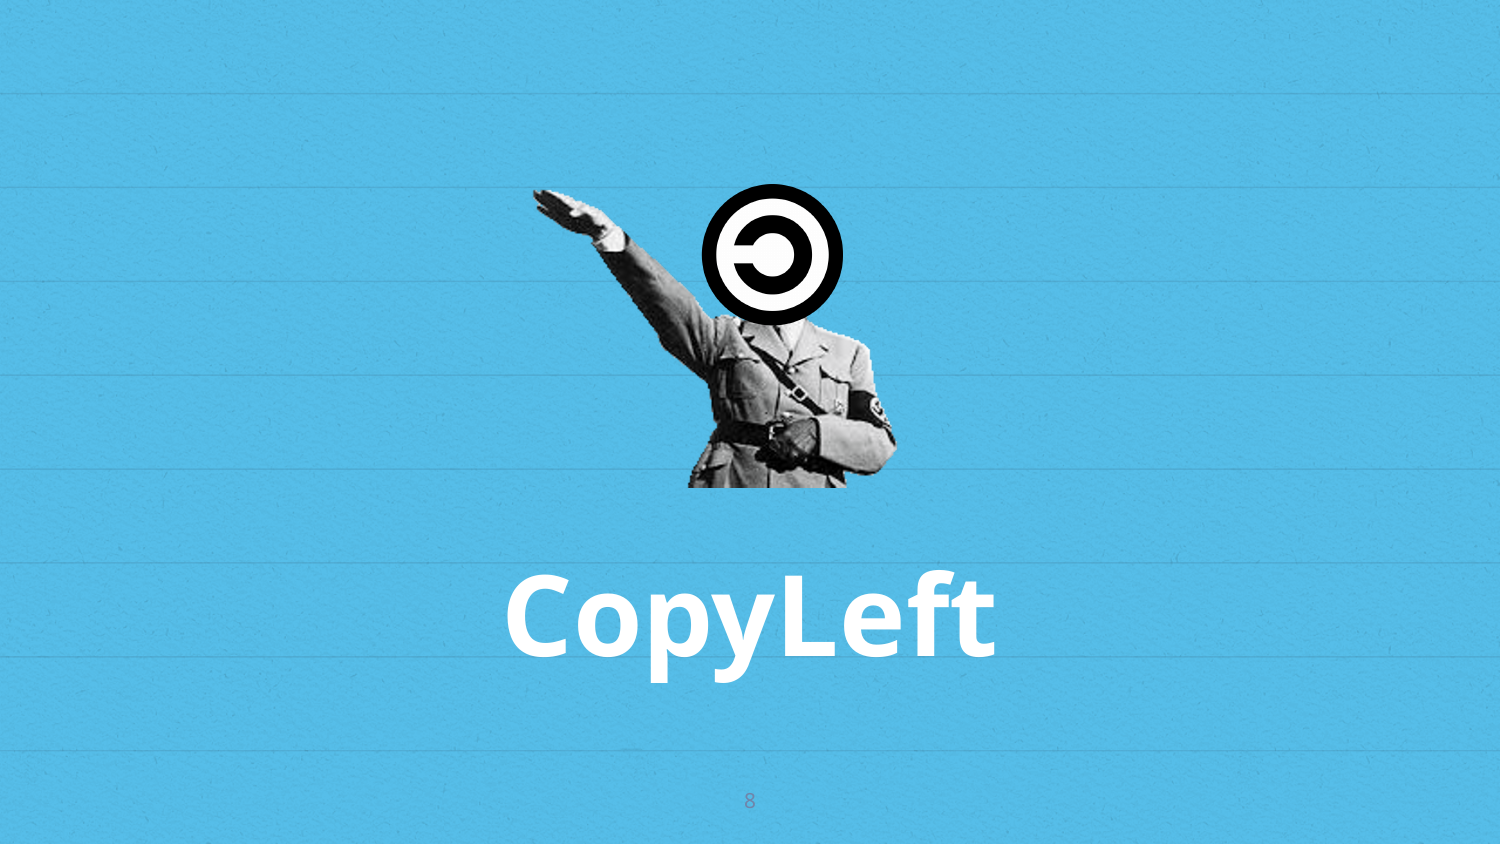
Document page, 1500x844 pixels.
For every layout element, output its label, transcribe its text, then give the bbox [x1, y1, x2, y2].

picture [0, 0, 1500, 844]
title CopyLeft [245, 542, 1255, 681]
slide_number <number> [705, 779, 795, 825]
